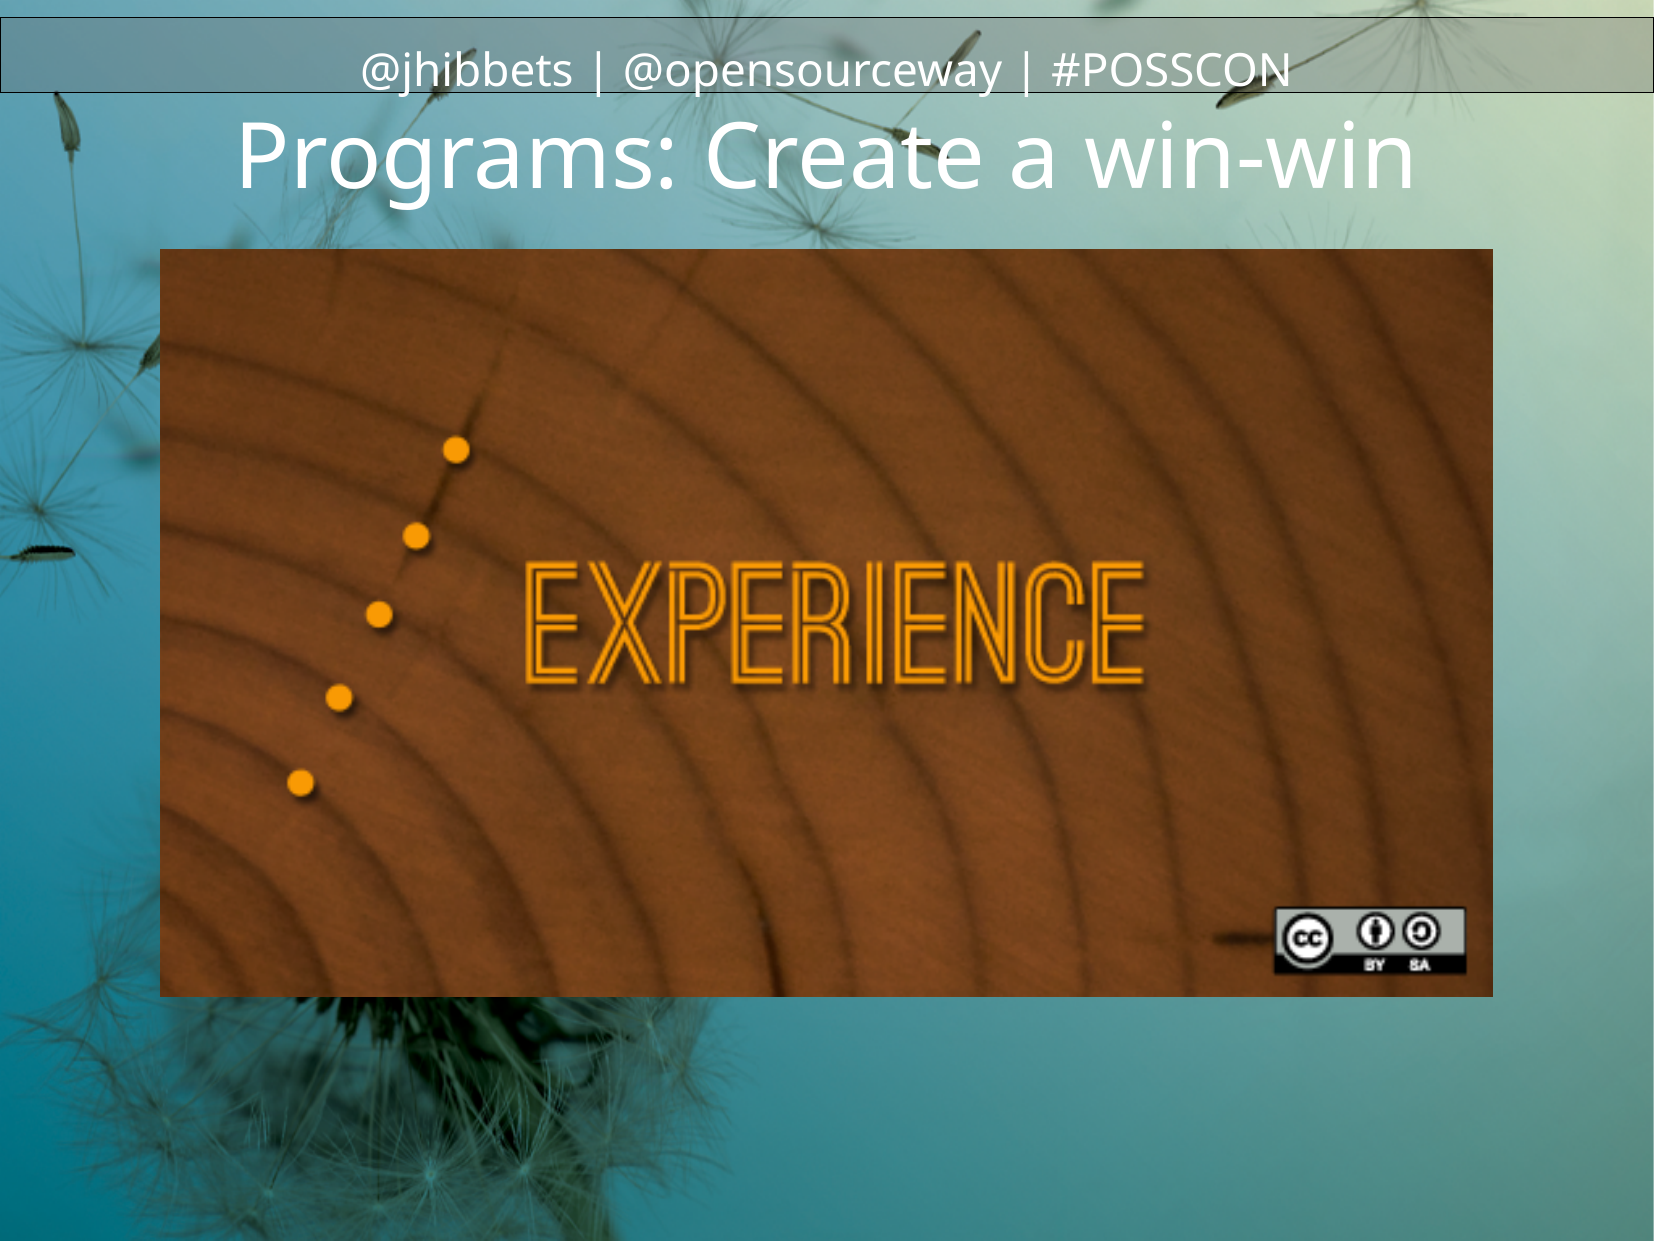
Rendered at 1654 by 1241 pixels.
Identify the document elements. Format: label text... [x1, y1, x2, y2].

picture [0, 0, 1654, 17]
picture [0, 93, 1654, 1241]
title Programs: Create a win-win [82, 49, 1571, 257]
